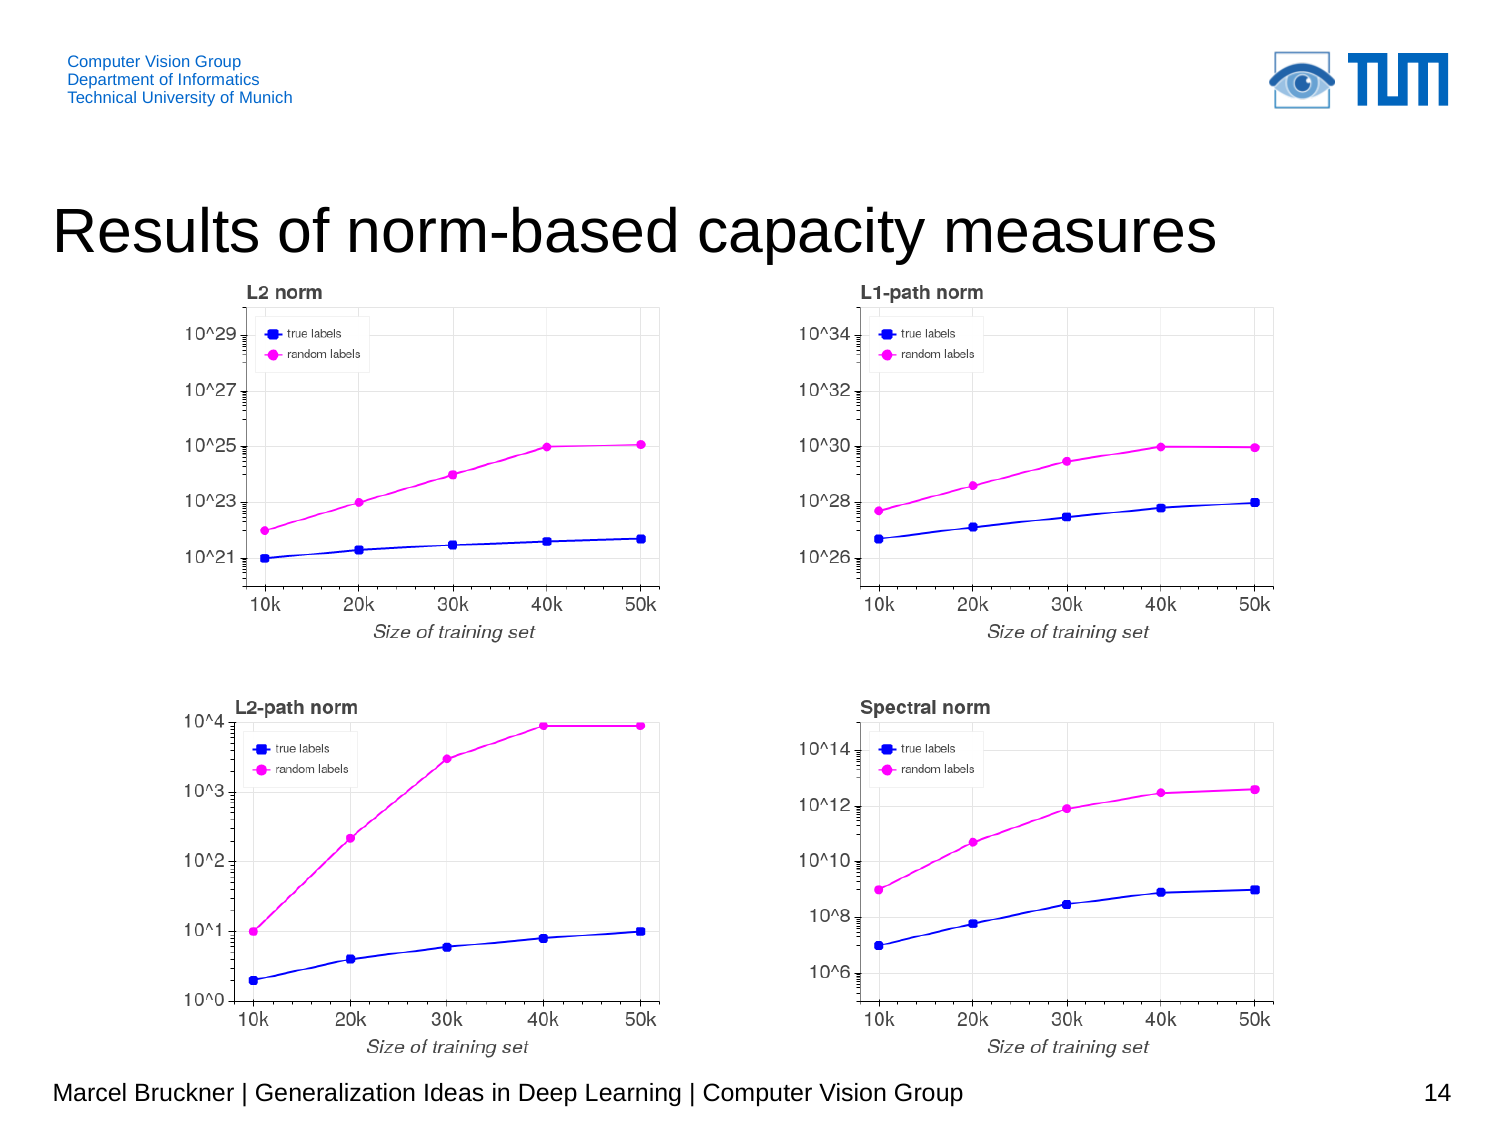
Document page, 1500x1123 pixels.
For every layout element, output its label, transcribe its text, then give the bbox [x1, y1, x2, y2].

picture [791, 271, 1300, 646]
picture [177, 686, 686, 1061]
picture [177, 271, 686, 646]
picture [791, 686, 1300, 1061]
title Results of norm-based capacity measures [52, 195, 1453, 266]
picture [1269, 47, 1335, 113]
